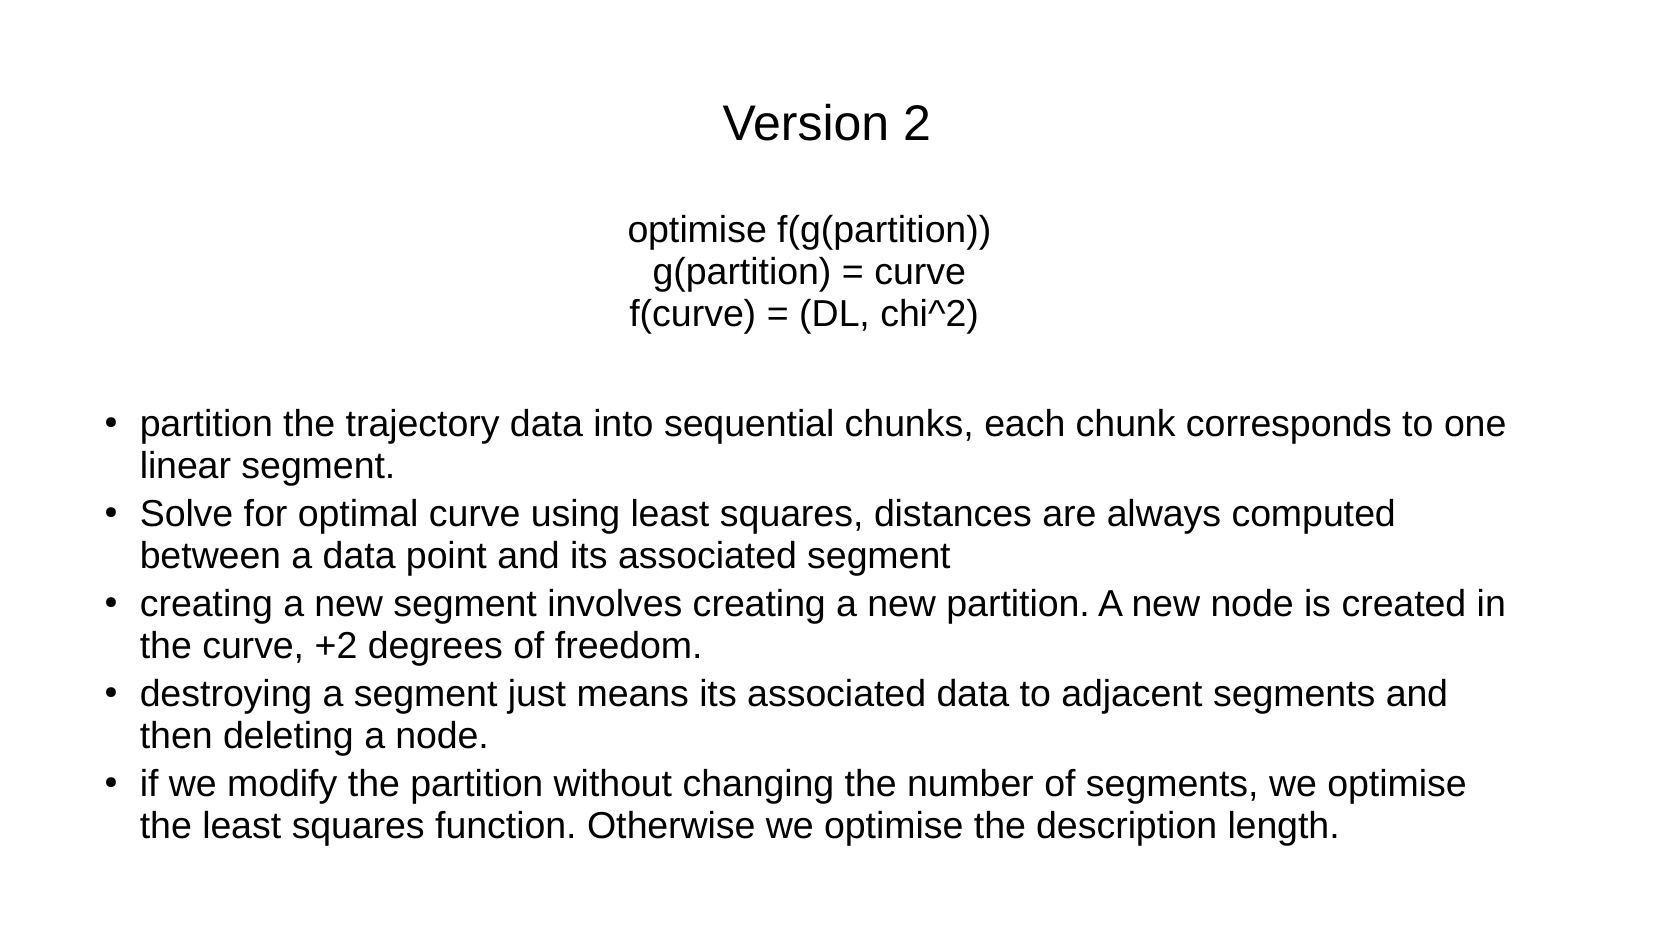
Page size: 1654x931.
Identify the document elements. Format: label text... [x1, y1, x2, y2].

text_box partition the trajectory data into sequential chunks, each chunk corresponds to one linear segment. Solve for optimal curve using least squares, distances are always computed between a data point and its associated segment creating a new segment involves creating a new partition. A new node is created in the curve, +2 degrees of freedom. destroying a segment just means its associated data to adjacent segments and then deleting a node. if we modify the partition without changing the number of segments, we optimise the least squares function. Otherwise we optimise the description length. [89, 395, 1544, 902]
text_box optimise f(g(partition)) g(partition) = curve f(curve) = (DL, chi^2) [275, 200, 1344, 342]
title Version 2 [82, 45, 1571, 201]
